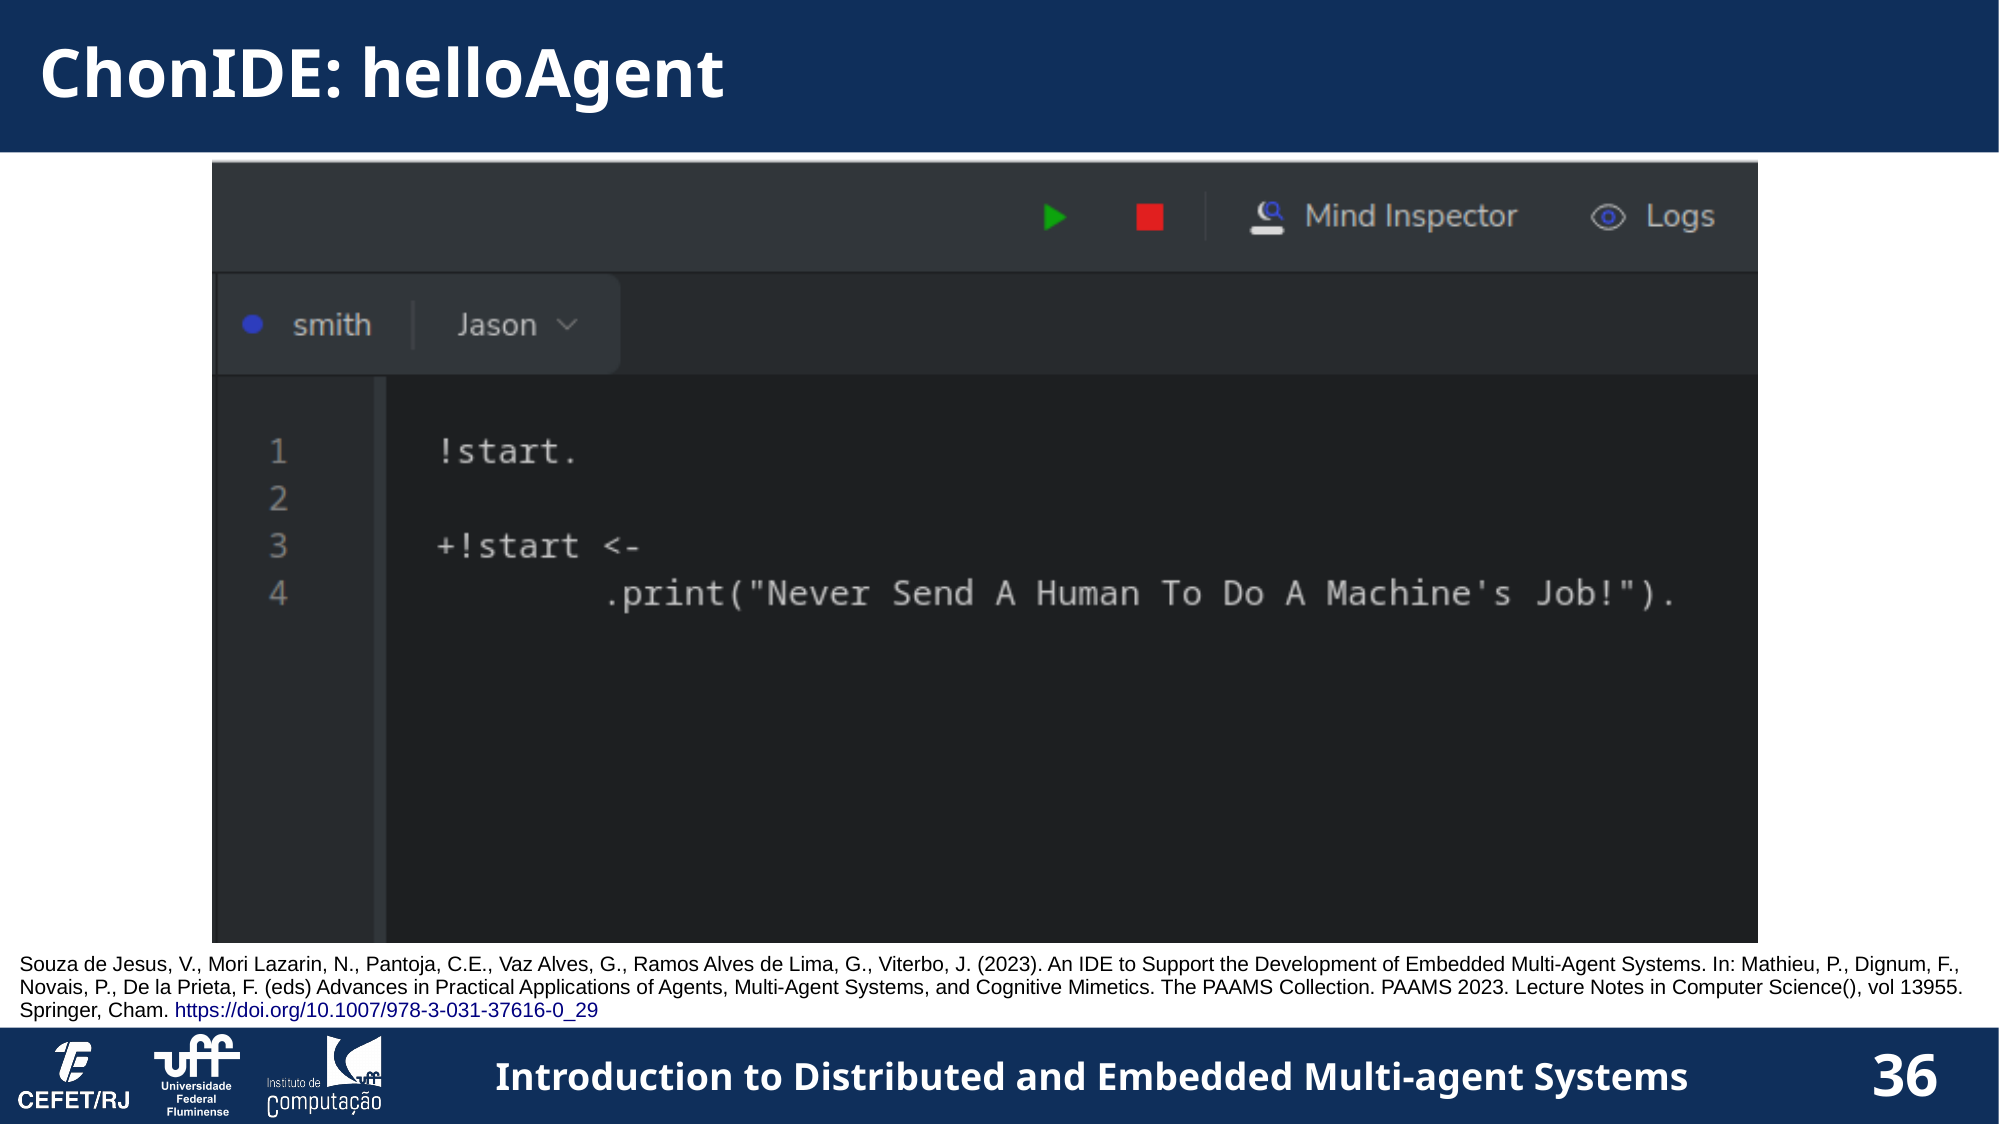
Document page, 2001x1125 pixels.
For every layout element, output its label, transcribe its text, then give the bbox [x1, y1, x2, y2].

picture [212, 159, 1758, 943]
text_box ChonIDE: helloAgent [25, 23, 1998, 116]
picture [153, 1033, 241, 1121]
picture [18, 1030, 129, 1125]
text_box Souza de Jesus, V., Mori Lazarin, N., Pantoja, C.E., Vaz Alves, G., Ramos Alves de Lima, G., Viterbo, J. (2023). An IDE to Support the Development of Embedded Multi-Agent Systems. In: Mathieu, P., Dignum, F., Novais, P., De la Prieta, F. (eds) Advances in Practical Applications of Agents, Multi-Agent Systems, and Cognitive Mimetics. The PAAMS Collection. PAAMS 2023. Lecture Notes in Computer Science(), vol 13955. Springer, Cham. https://doi.org/10.1007/978-3-031-37616-0_29 [4, 944, 1979, 1030]
picture [265, 1033, 383, 1118]
